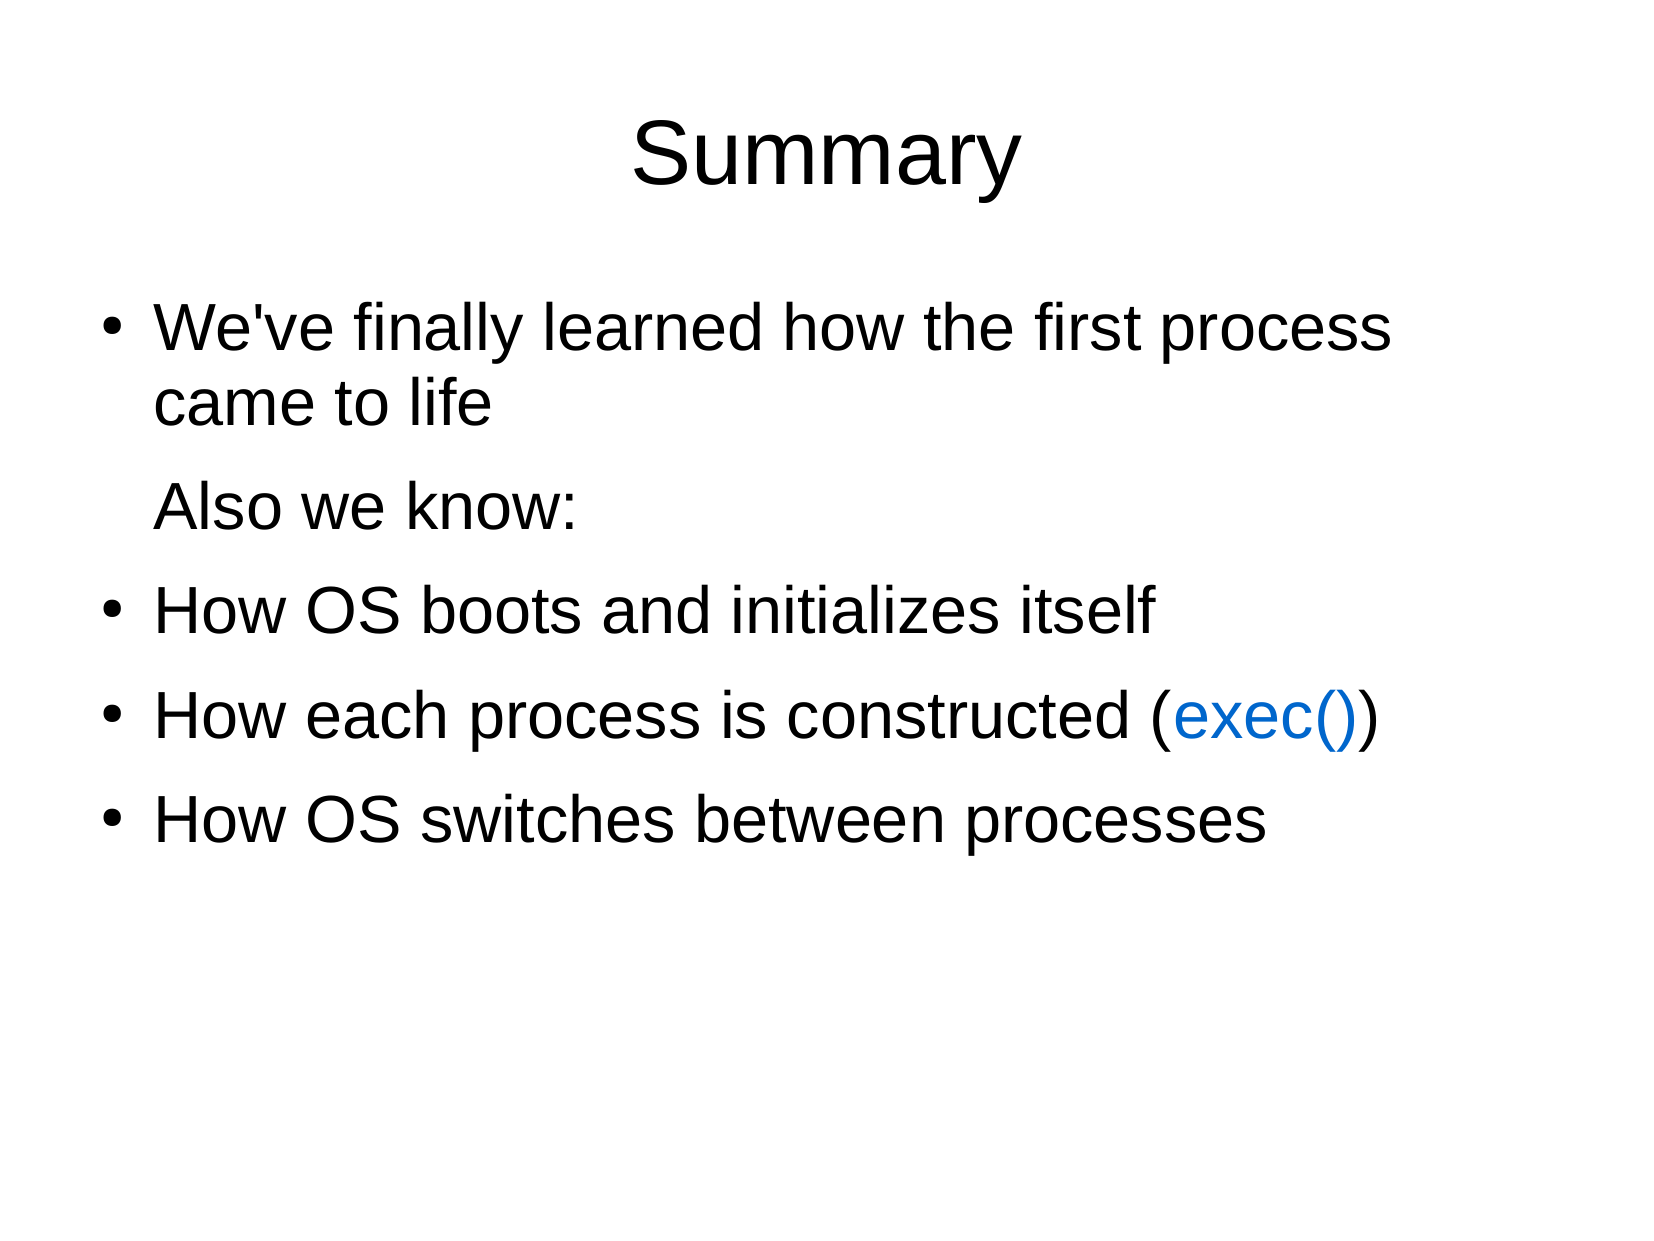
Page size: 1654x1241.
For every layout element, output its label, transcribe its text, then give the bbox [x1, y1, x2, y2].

title Summary [82, 49, 1571, 257]
list We've finally learned how the first process came to life Also we know: How OS boots and initializes itself How each process is constructed (exec()) How OS switches between processes [82, 290, 1571, 1010]
